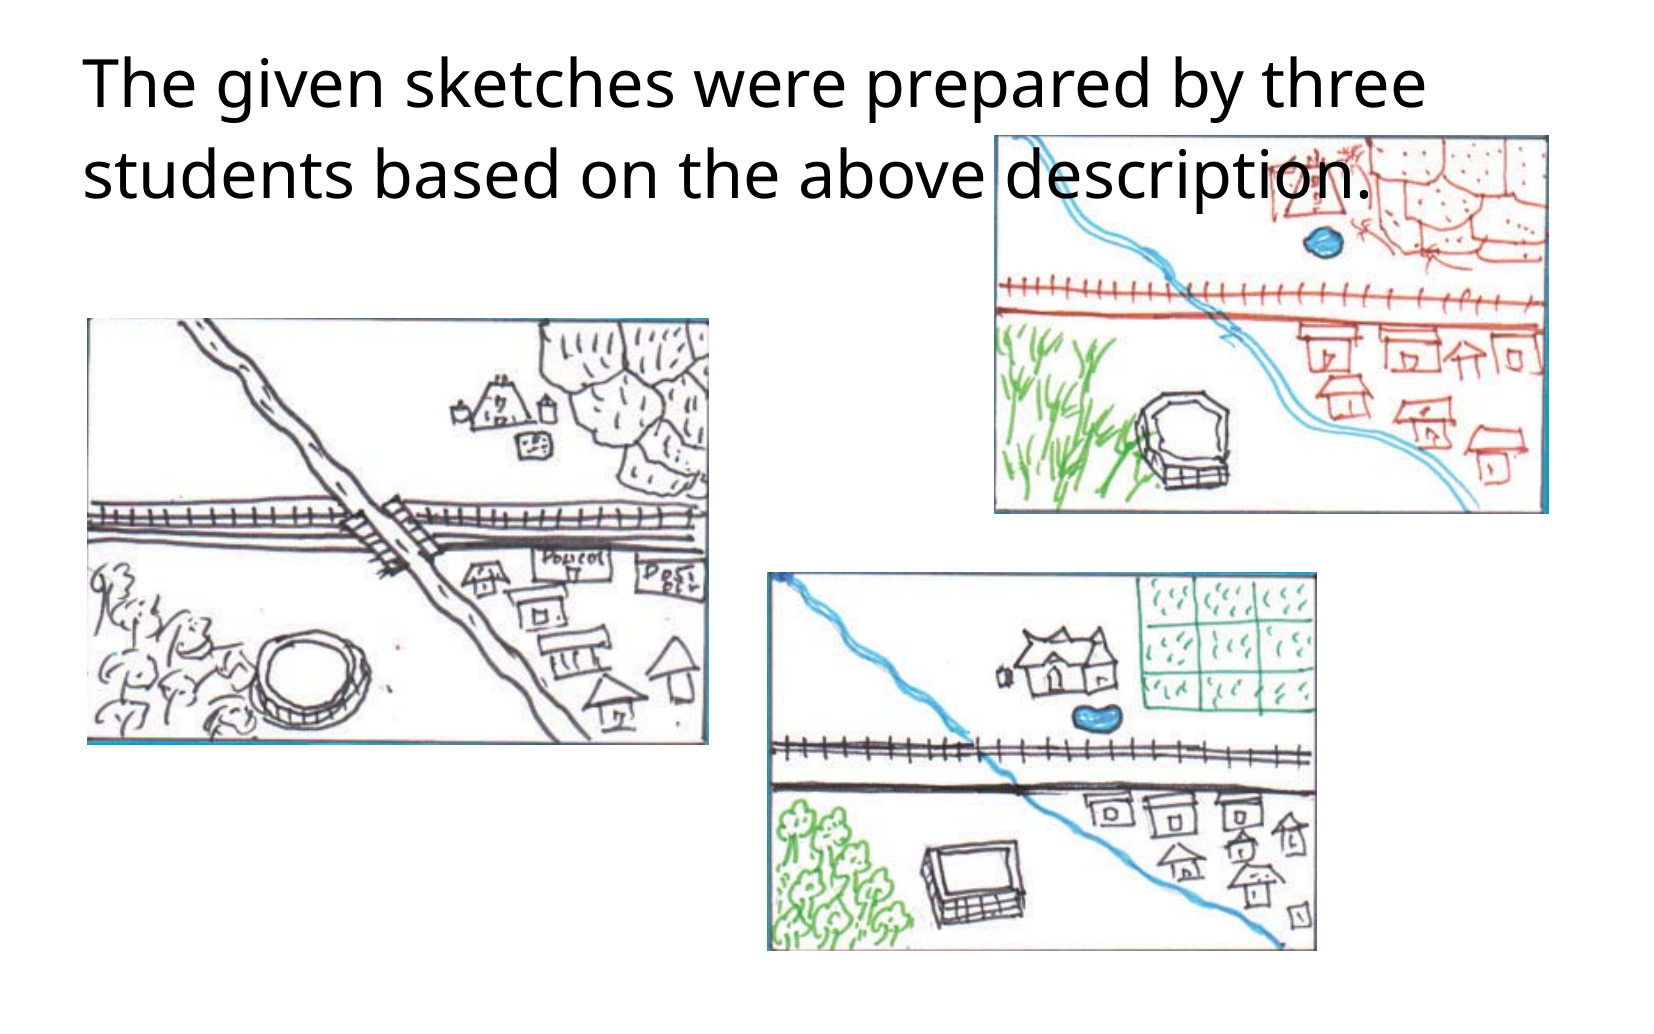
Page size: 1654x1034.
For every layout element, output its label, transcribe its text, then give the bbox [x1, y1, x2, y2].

picture [87, 318, 709, 745]
picture [994, 214, 1549, 514]
title The given sketches were prepared by three students based on the above description. [82, 41, 1571, 214]
picture [767, 572, 1317, 951]
